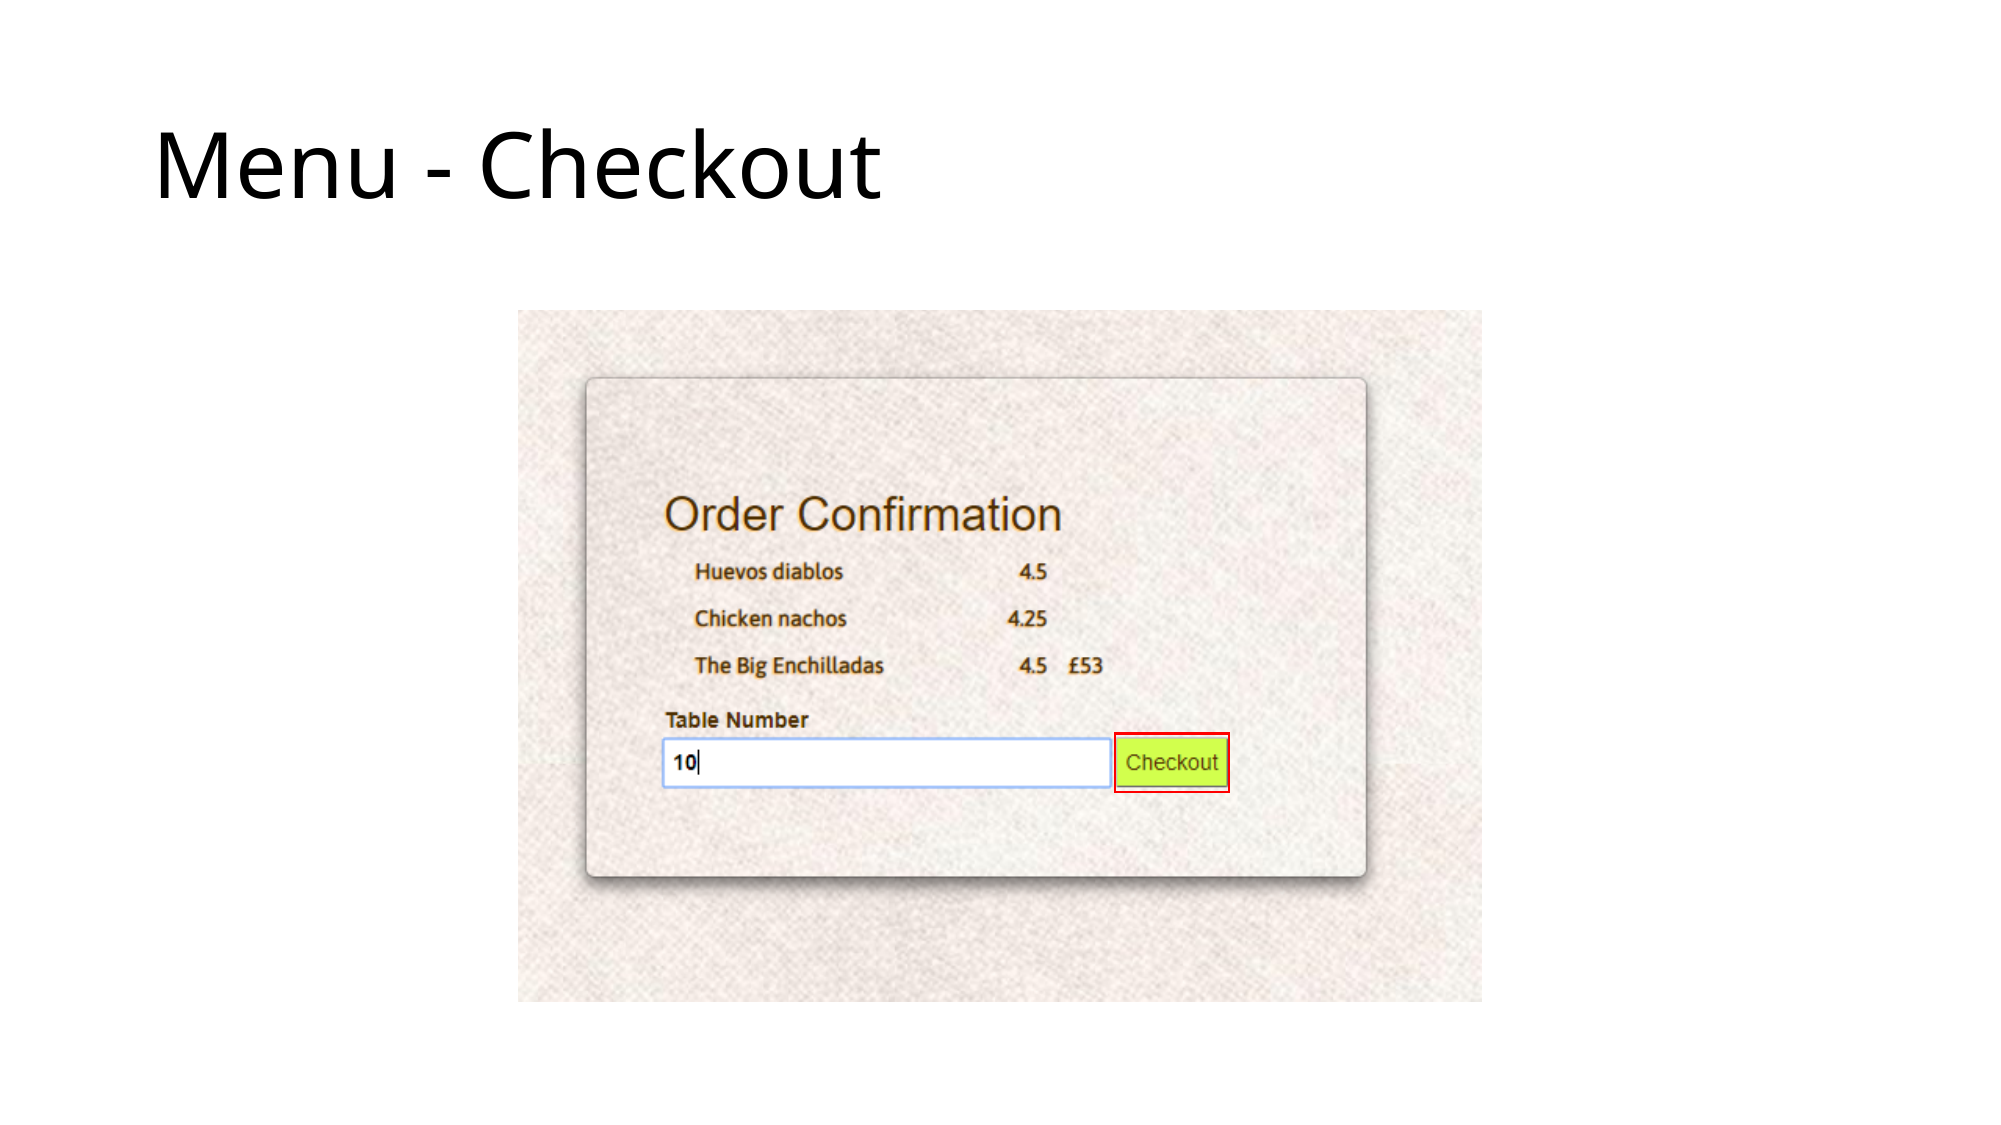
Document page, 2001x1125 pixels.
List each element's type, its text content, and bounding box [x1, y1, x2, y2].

title Menu - Checkout [137, 59, 1863, 278]
picture [518, 311, 1482, 1002]
